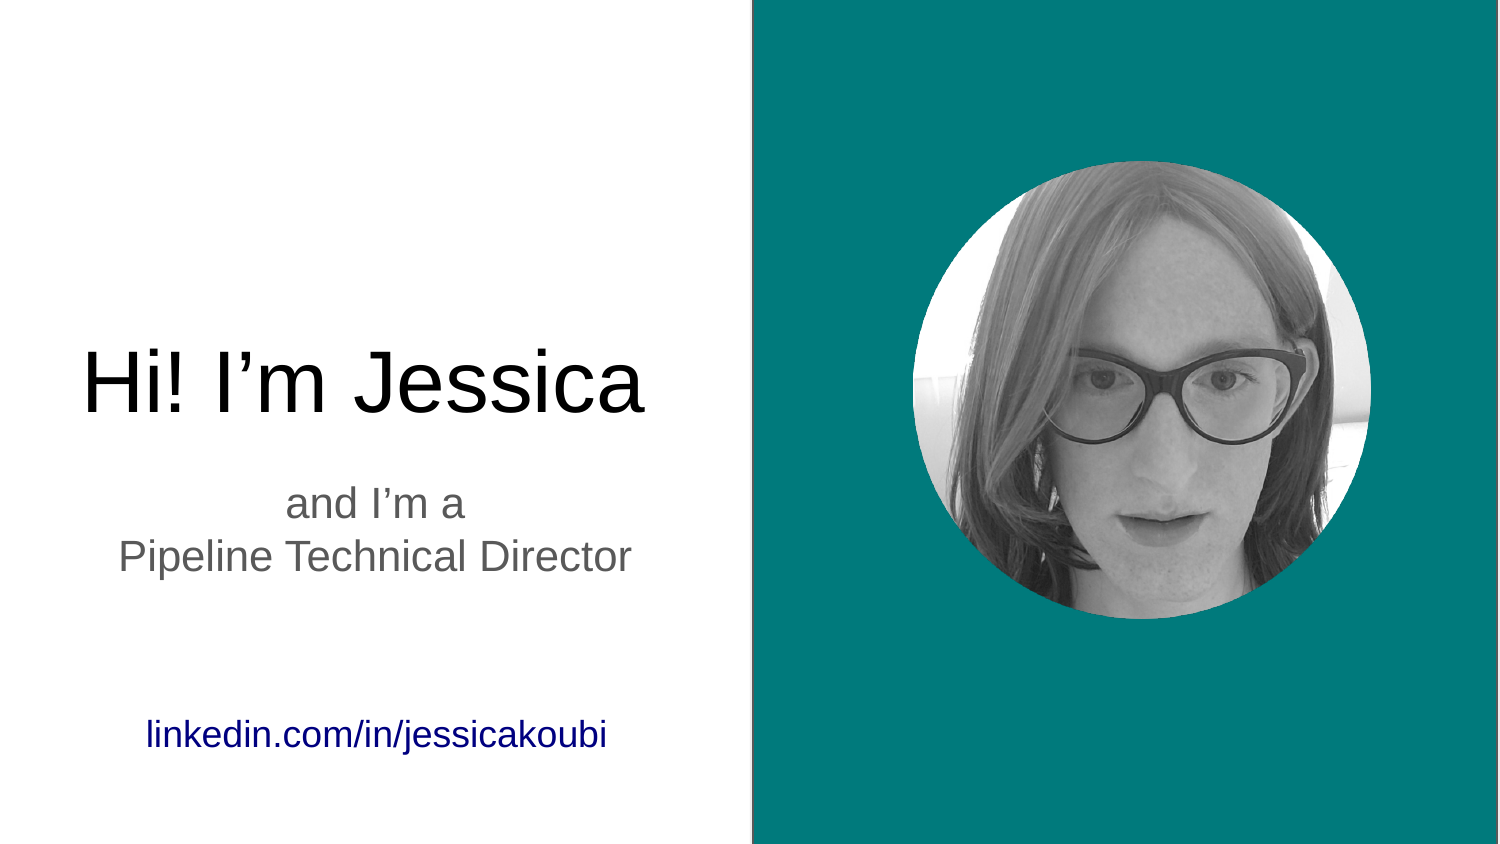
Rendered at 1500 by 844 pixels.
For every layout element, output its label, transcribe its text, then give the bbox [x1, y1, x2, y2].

subtitle and I’m a Pipeline Technical Director [43, 459, 708, 663]
text_box [753, 0, 1497, 844]
picture [913, 160, 1373, 621]
title Hi! I’m Jessica [43, 202, 708, 446]
text_box linkedin.com/in/jessicakoubi [0, 695, 754, 771]
